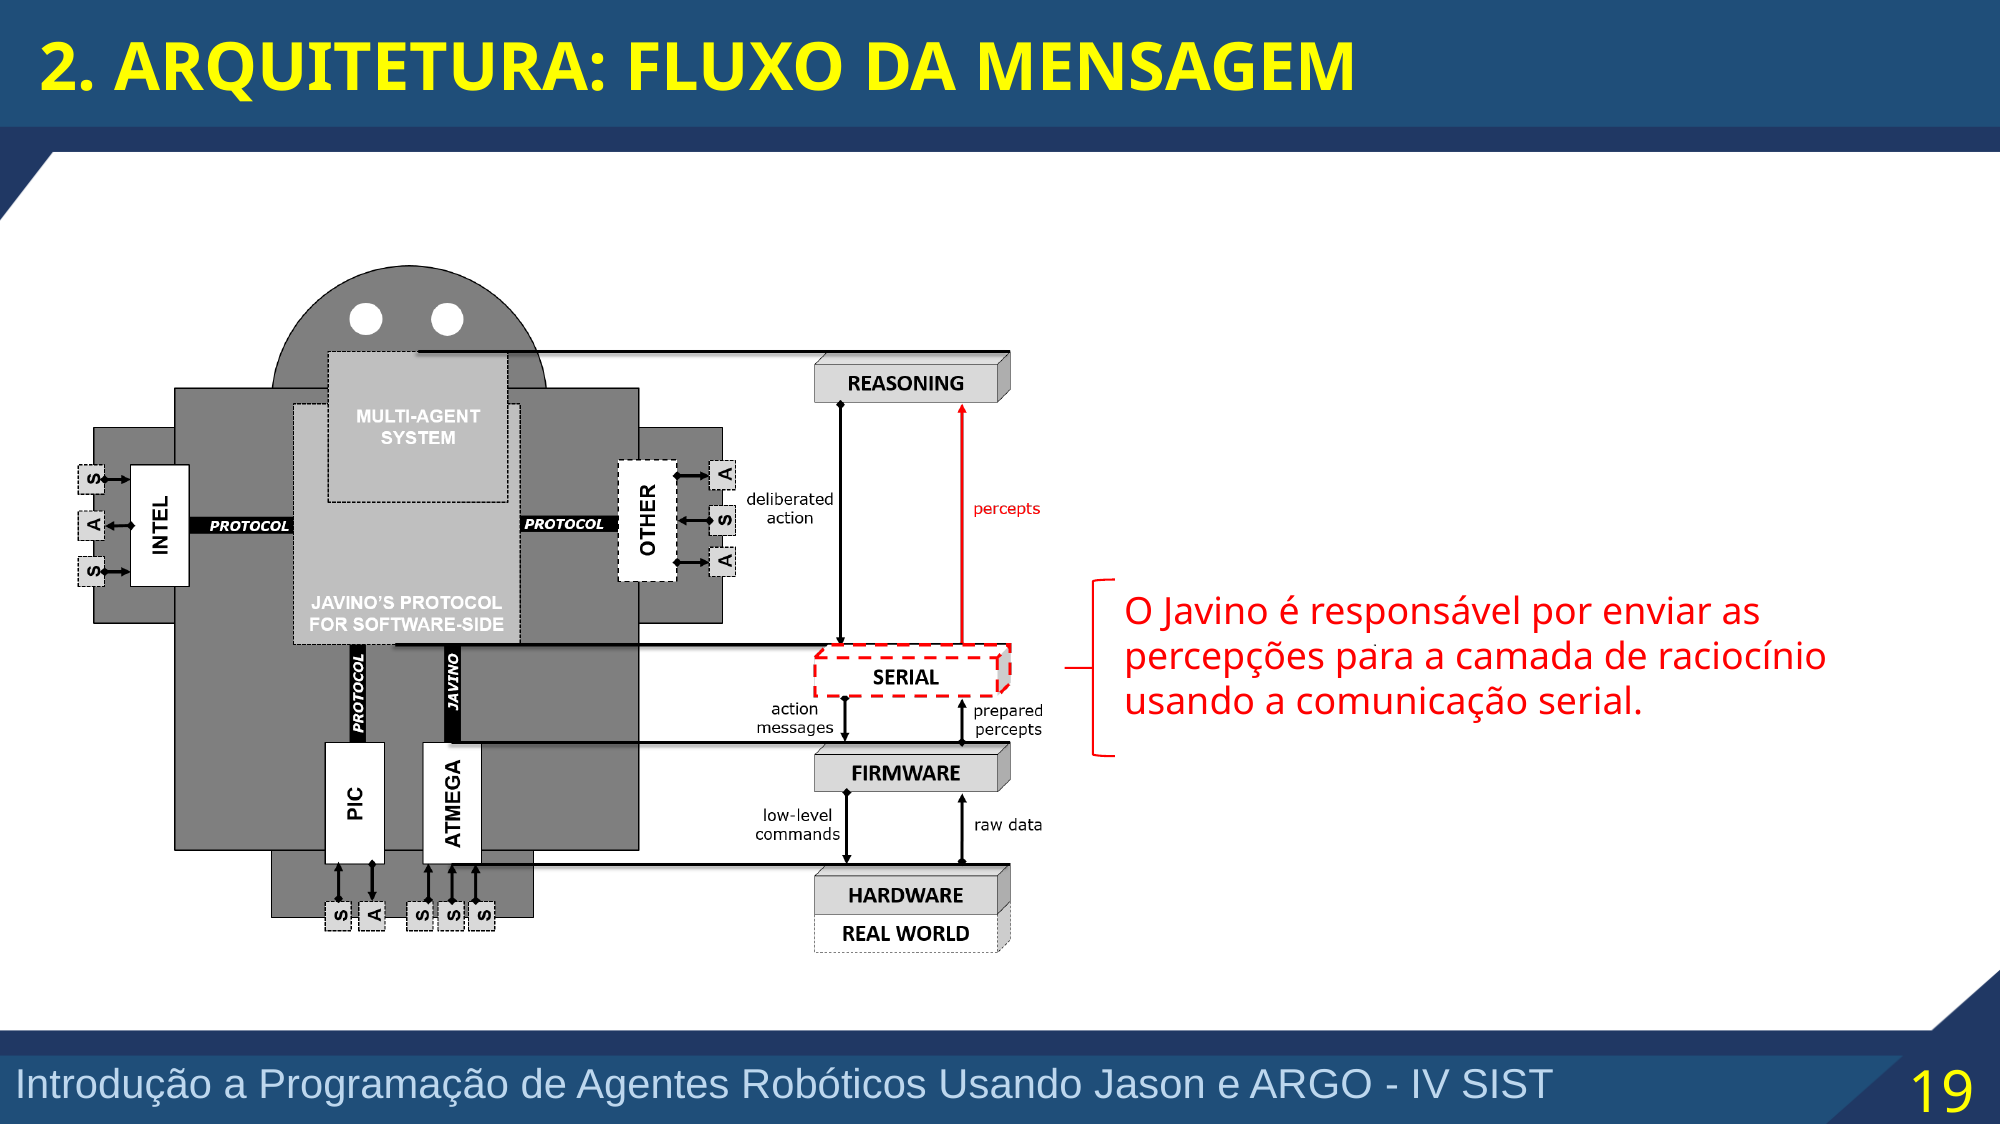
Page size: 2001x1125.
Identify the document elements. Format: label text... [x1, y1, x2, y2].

text_box O Javino é responsável por enviar as percepções para a camada de raciocínio usando a comunicação serial. [1109, 579, 1858, 730]
text_box [1092, 579, 1115, 757]
picture [0, 0, 2000, 1124]
text_box 2. ARQUITETURA: FLUXO DA MENSAGEM [24, 16, 2000, 112]
